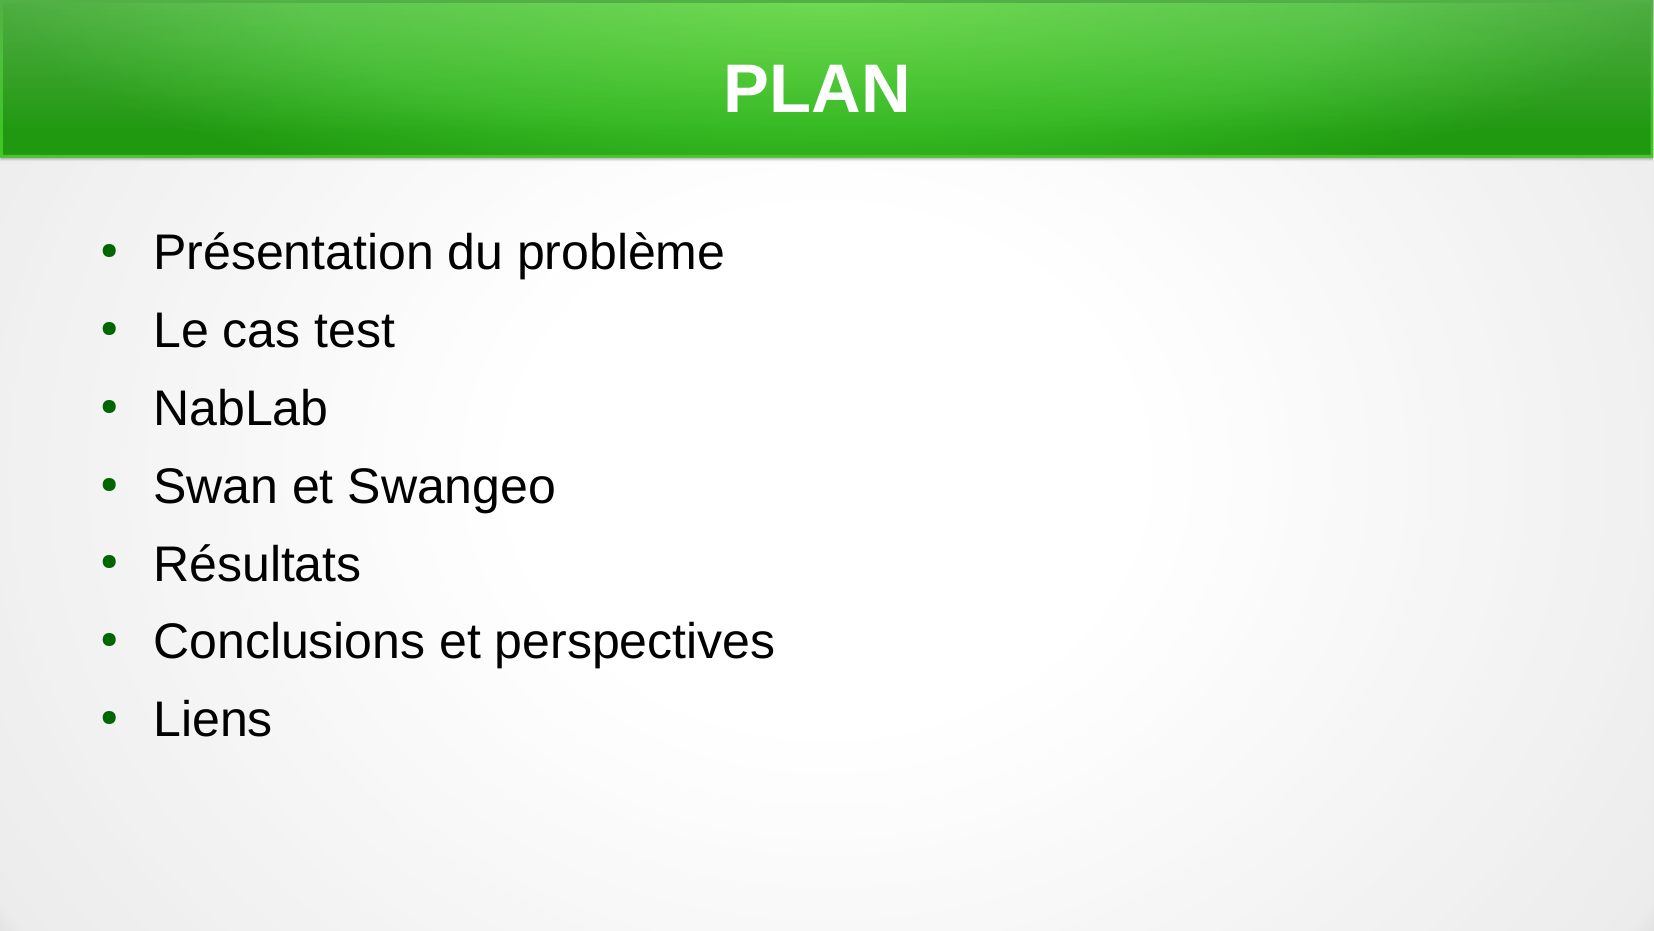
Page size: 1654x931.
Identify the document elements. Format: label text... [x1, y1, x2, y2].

list Présentation du problème Le cas test NabLab Swan et Swangeo Résultats Conclusions et perspectives Liens [82, 224, 1571, 764]
title PLAN [82, 35, 1571, 142]
